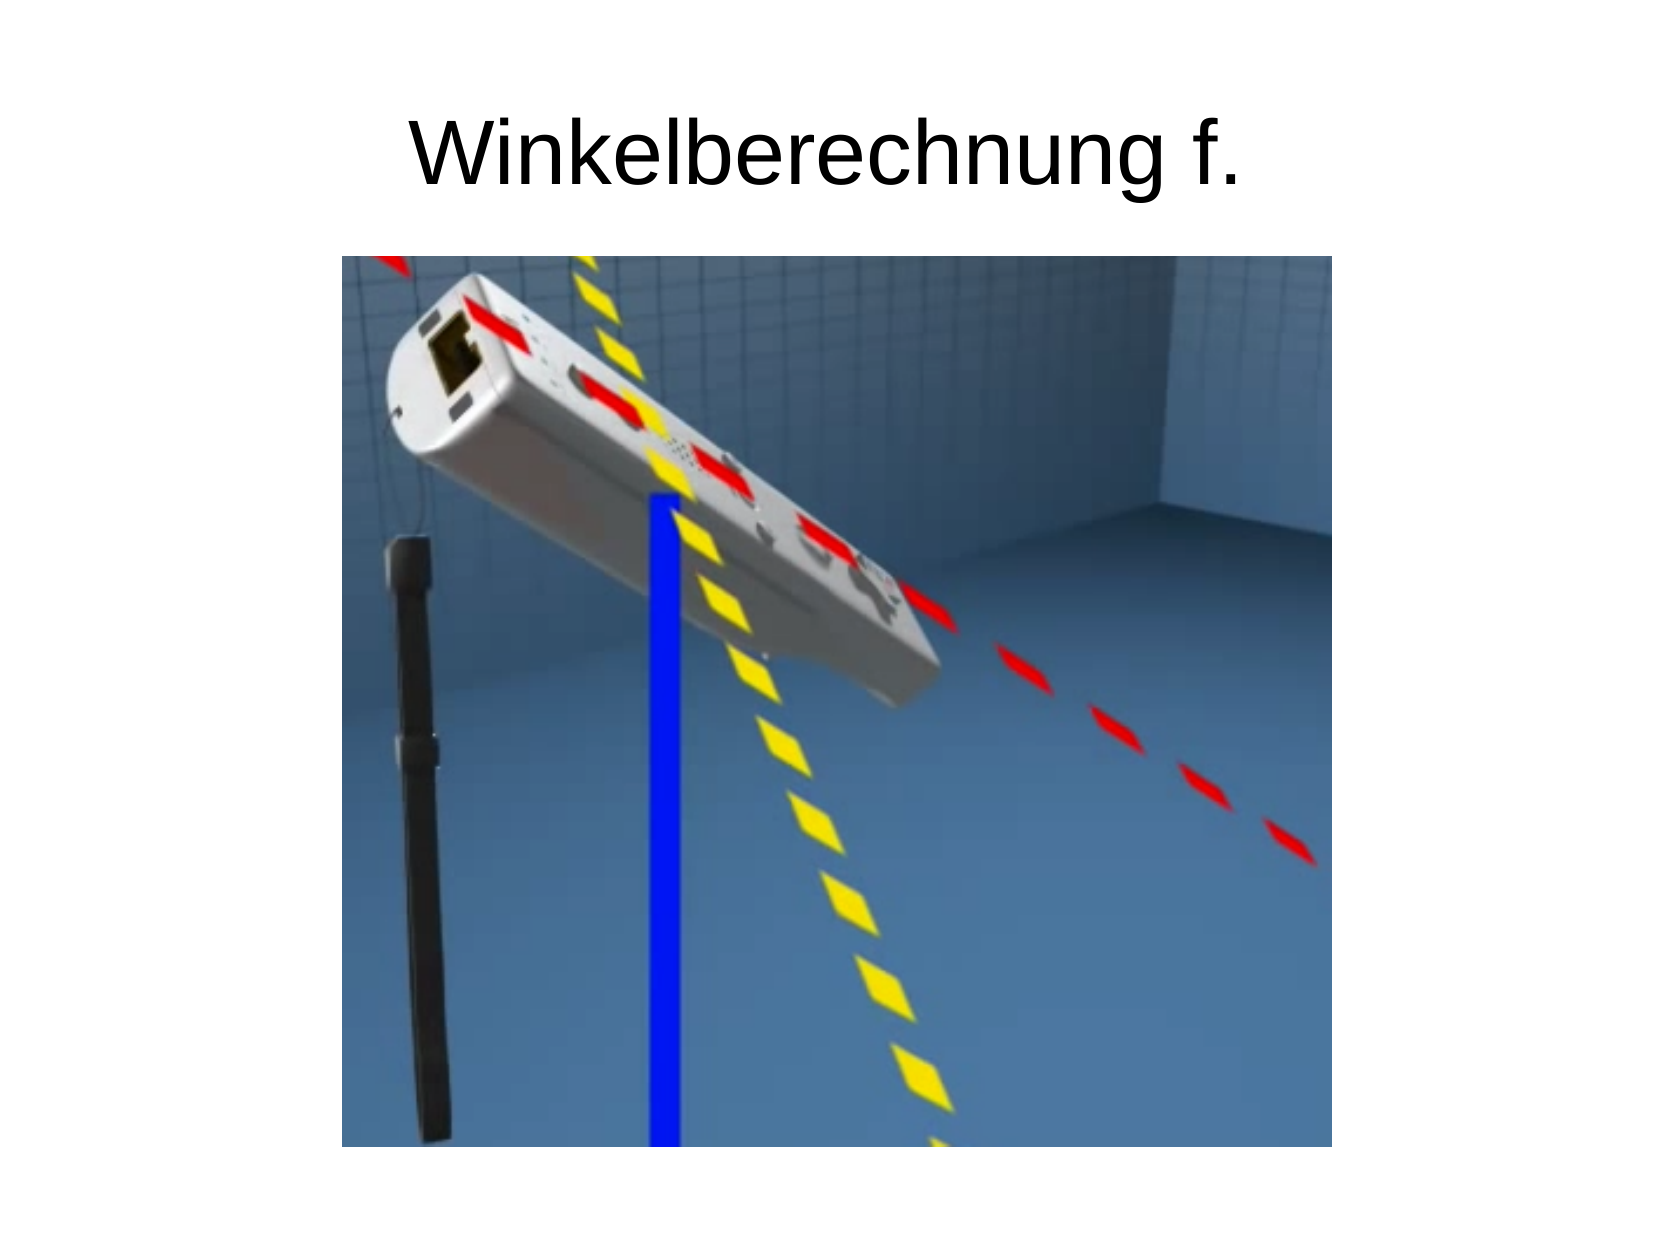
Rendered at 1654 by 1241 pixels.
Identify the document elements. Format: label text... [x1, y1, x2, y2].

title Winkelberechnung f. [82, 49, 1571, 257]
picture [342, 256, 1332, 1148]
